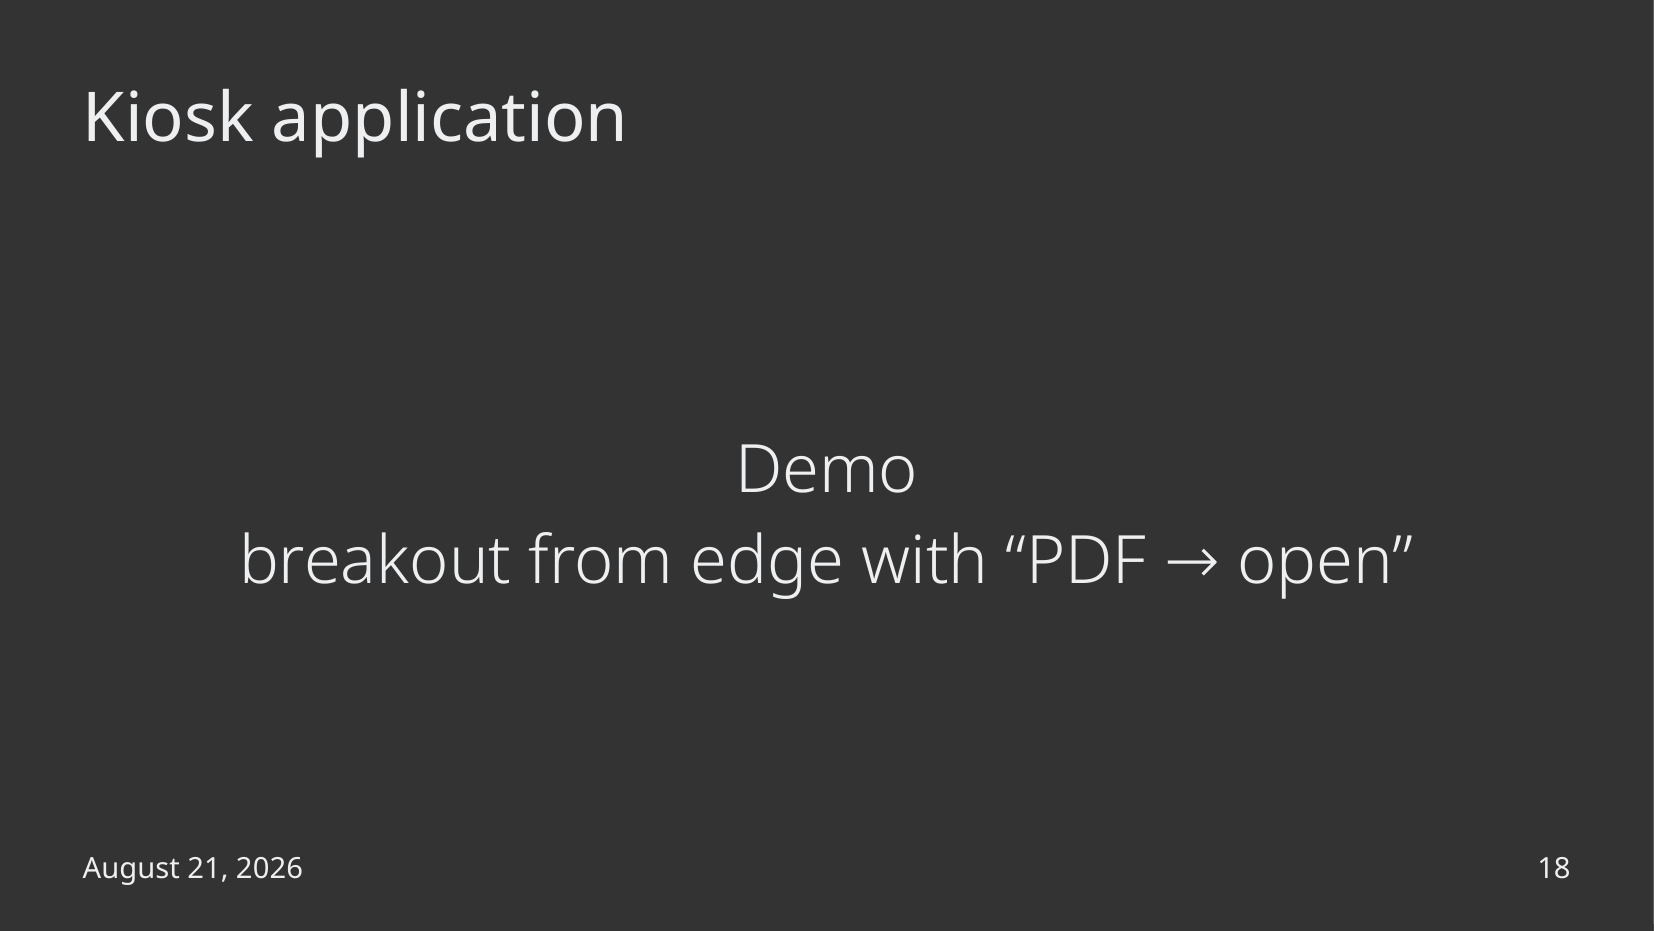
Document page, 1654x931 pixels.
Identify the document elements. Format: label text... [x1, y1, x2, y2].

title Kiosk application [82, 36, 1571, 193]
subtitle Demo breakout from edge with “PDF → open” [82, 217, 1571, 808]
